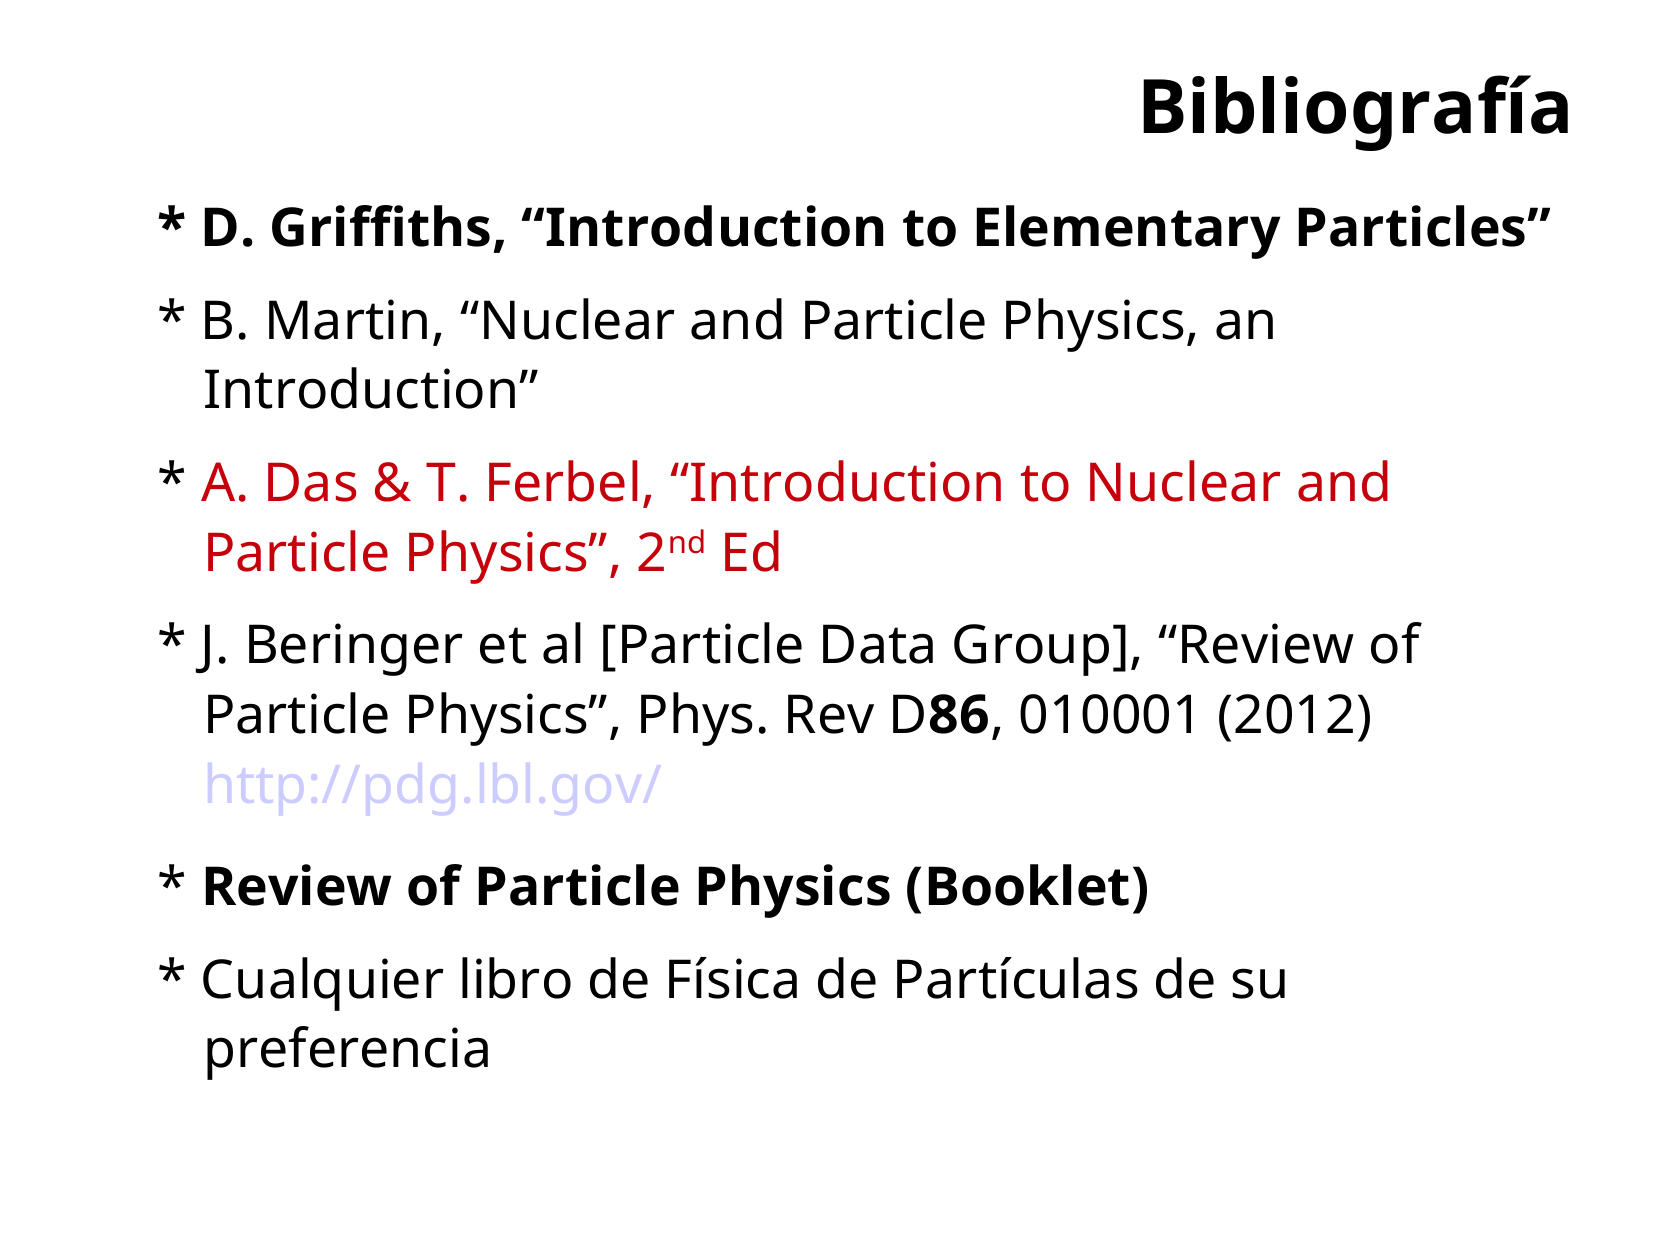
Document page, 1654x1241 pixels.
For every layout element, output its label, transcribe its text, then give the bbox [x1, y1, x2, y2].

list * D. Griffiths, “Introduction to Elementary Particles” * B. Martin, “Nuclear and Particle Physics, an Introduction” * A. Das & T. Ferbel, “Introduction to Nuclear and Particle Physics”, 2nd Ed * J. Beringer et al [Particle Data Group], “Review of Particle Physics”, Phys. Rev D86, 010001 (2012) http://pdg.lbl.gov/ * Review of Particle Physics (Booklet) * Cualquier libro de Física de Partículas de su preferencia [82, 187, 1571, 1006]
title Bibliografía [86, 2, 1575, 197]
